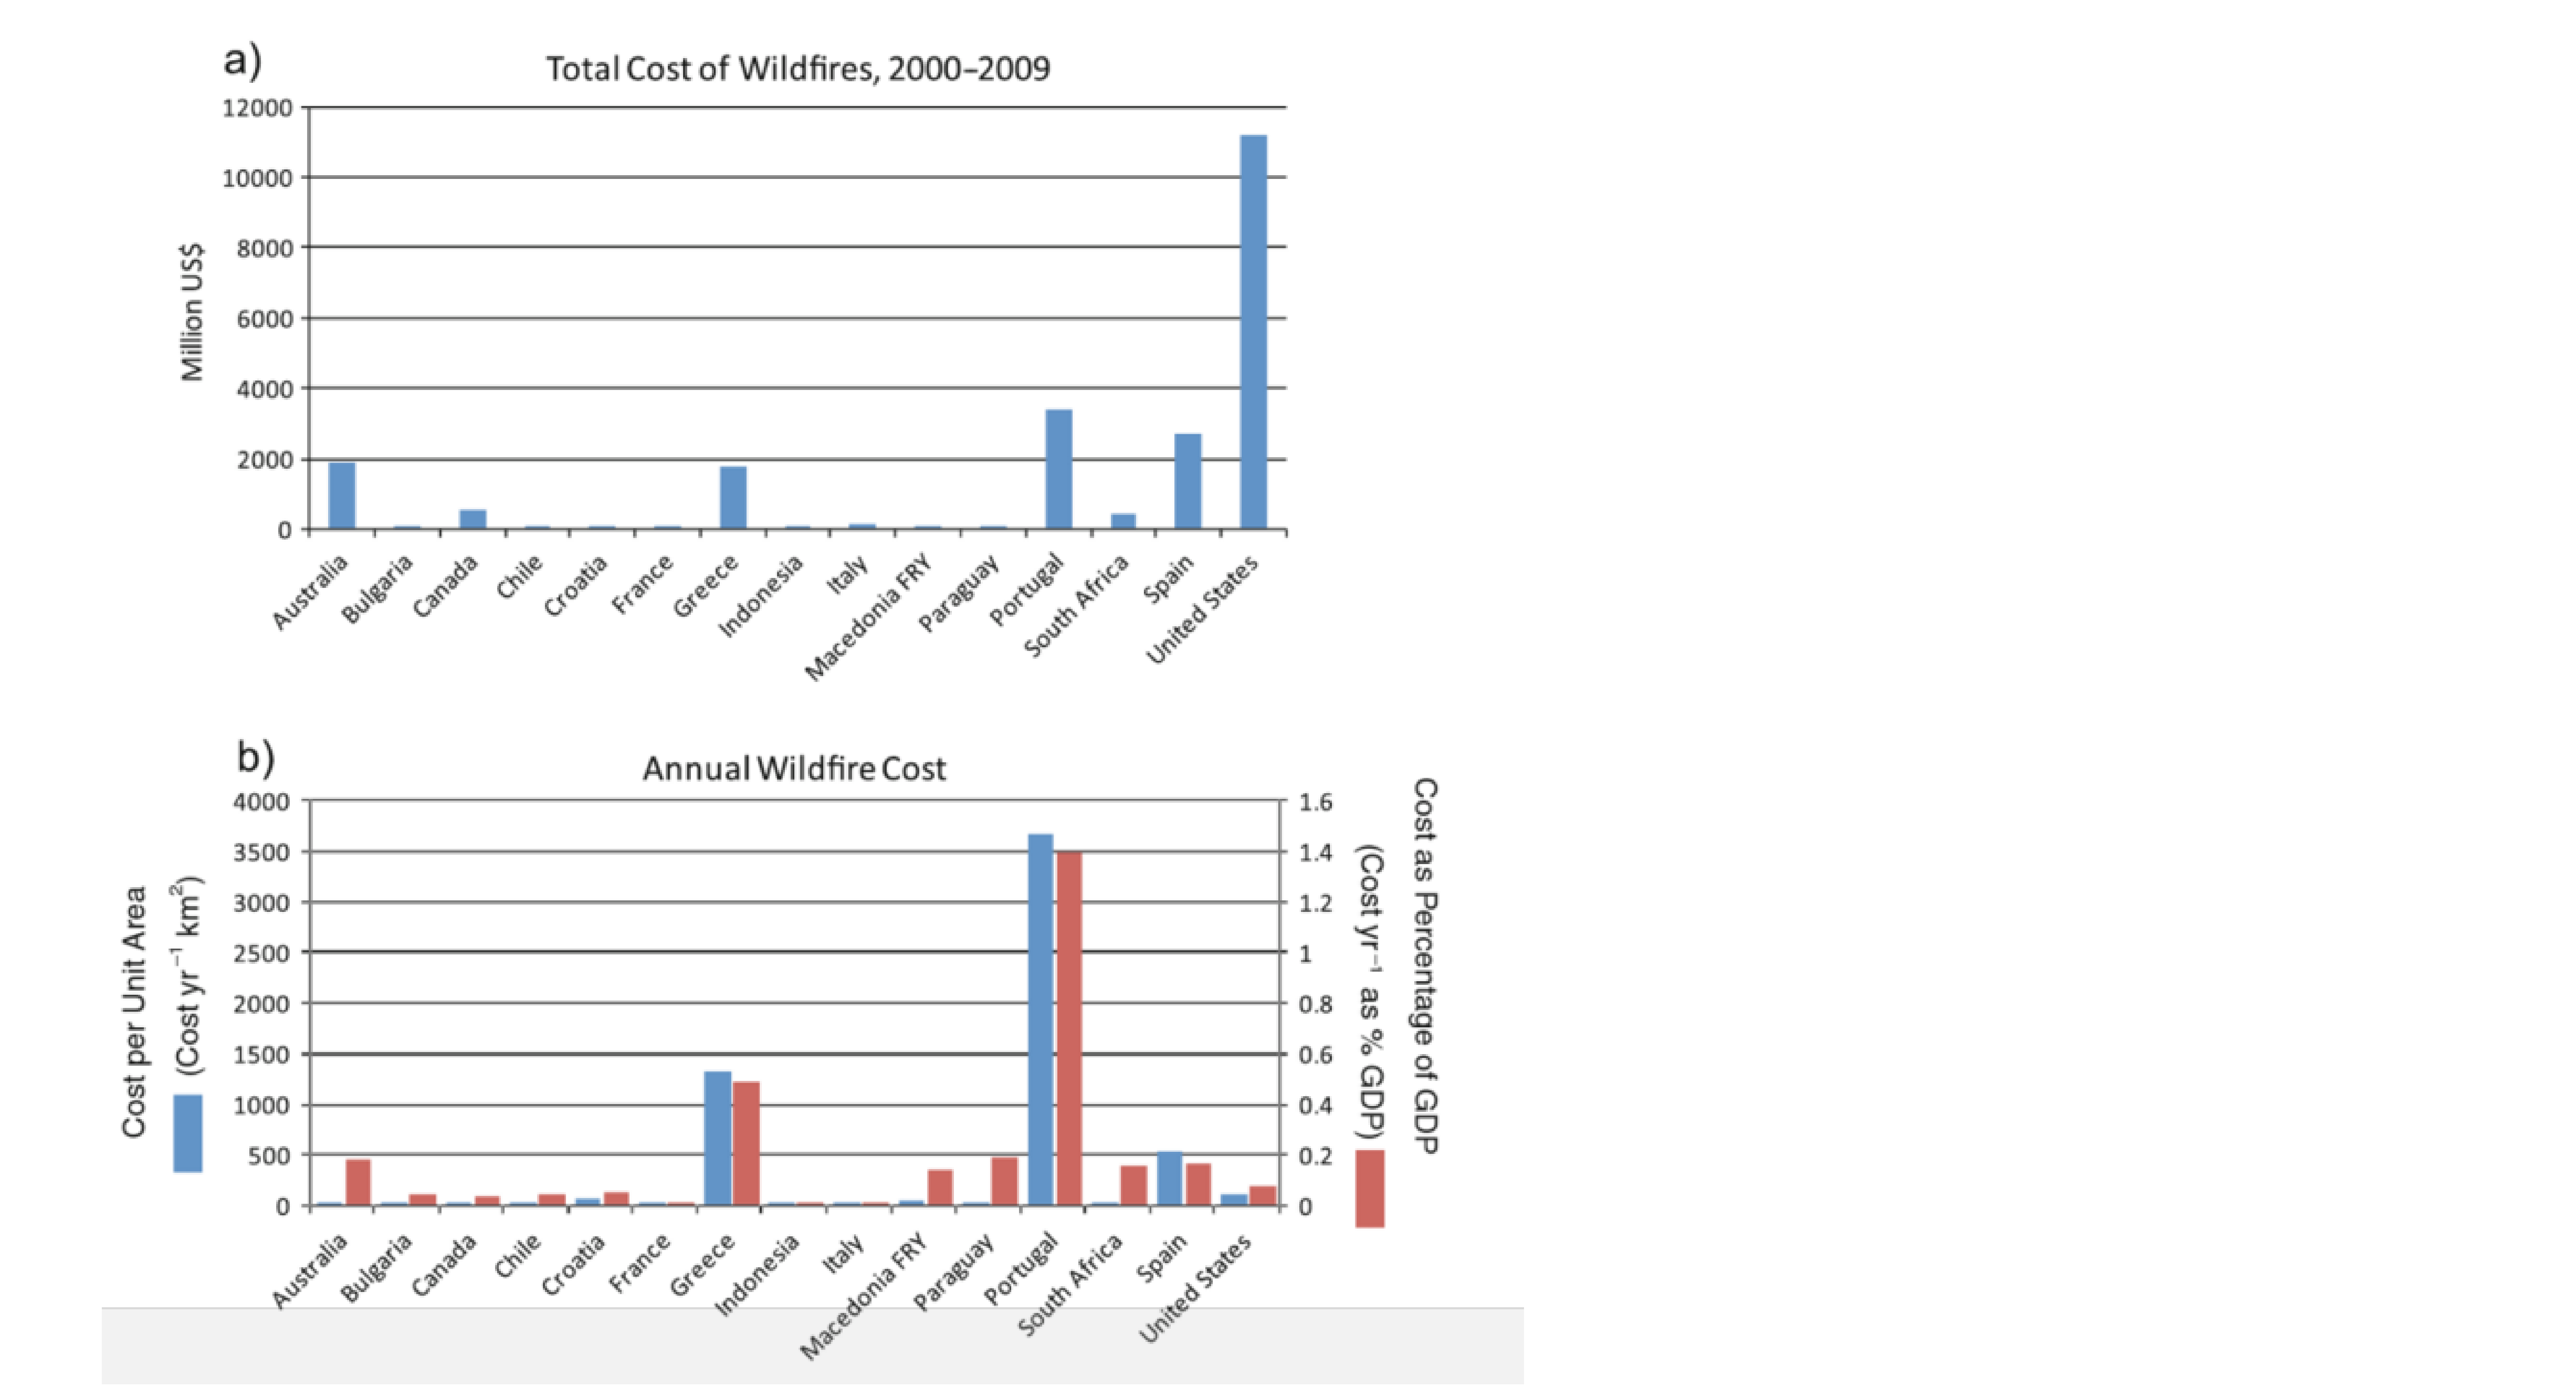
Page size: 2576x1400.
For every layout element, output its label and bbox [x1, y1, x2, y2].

picture [102, 28, 1524, 1384]
